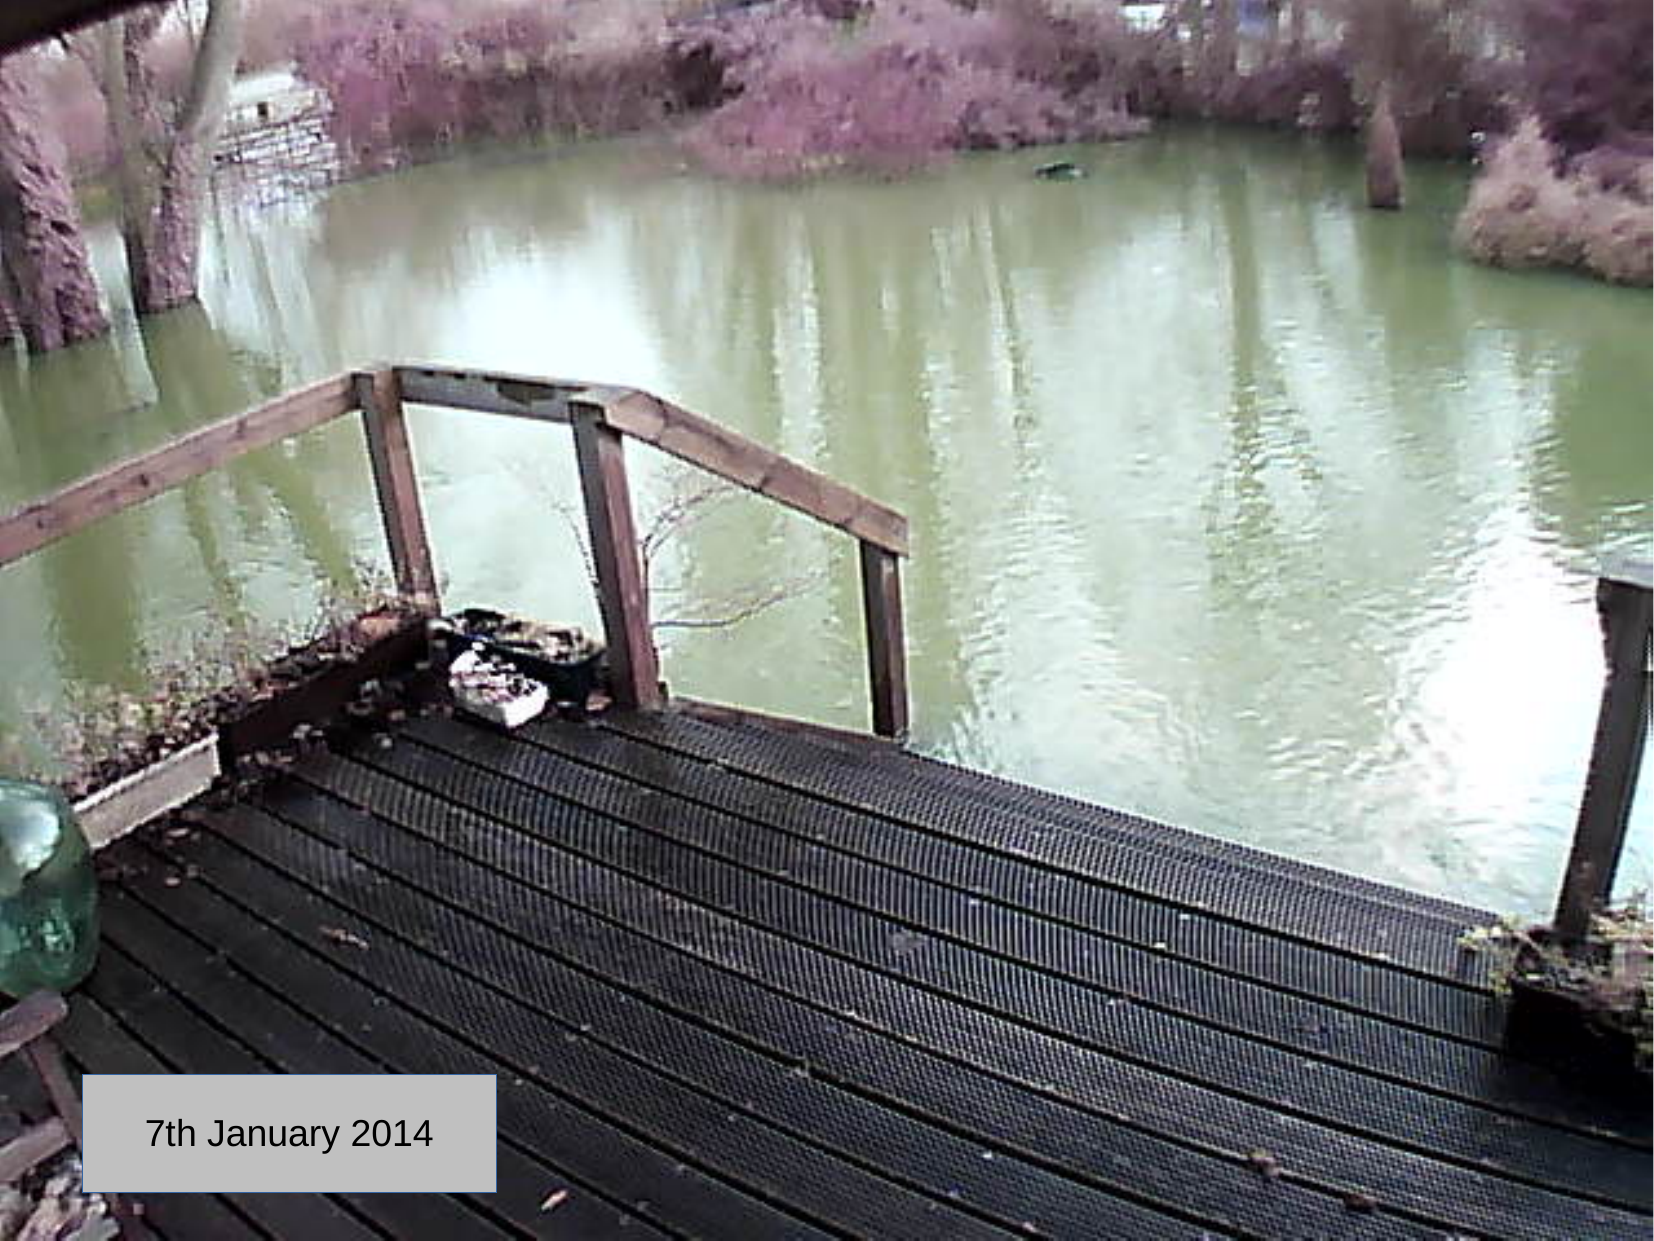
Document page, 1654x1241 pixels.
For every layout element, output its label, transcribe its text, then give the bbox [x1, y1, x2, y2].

text_box 7th January 2014 [82, 1074, 497, 1193]
picture [0, 0, 1654, 1241]
